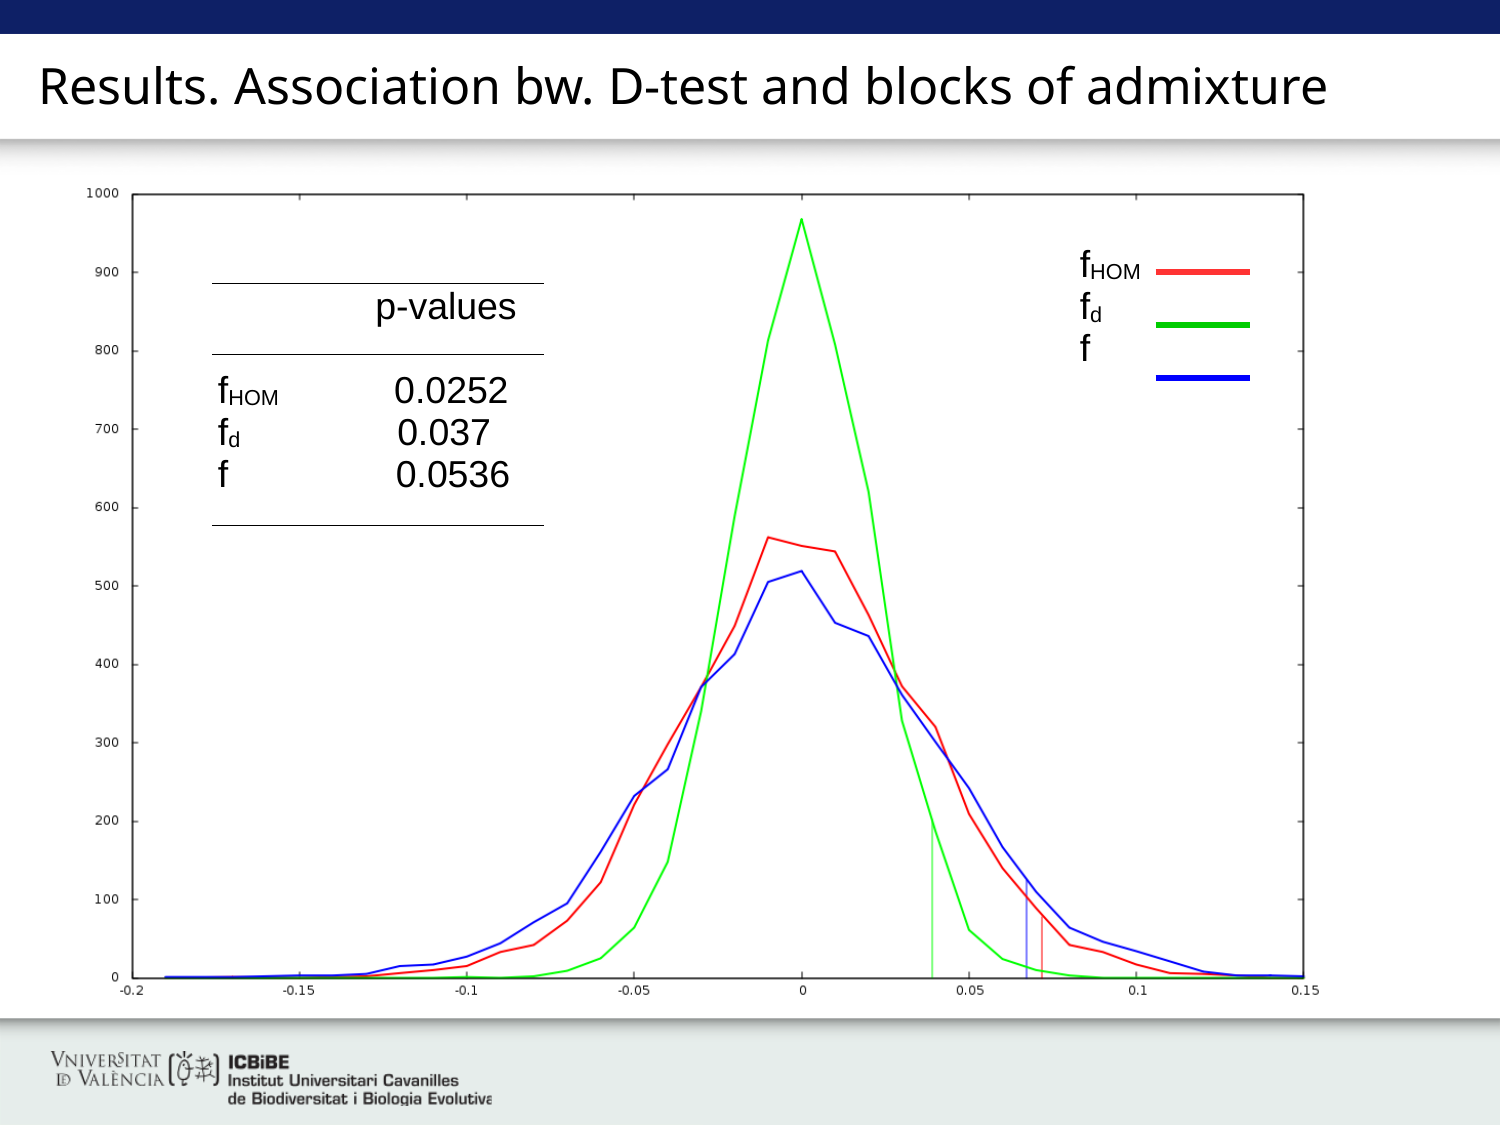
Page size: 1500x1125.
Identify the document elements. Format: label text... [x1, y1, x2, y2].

list Results. Association bw. D-test and blocks of admixture [23, 47, 1465, 110]
text_box p-values fHOM 0.0252 fd 0.037 f 0.0536 [171, 277, 532, 528]
text_box fHOM fd f [1033, 236, 1156, 402]
picture [0, 0, 1500, 1004]
picture [0, 1018, 1500, 1125]
